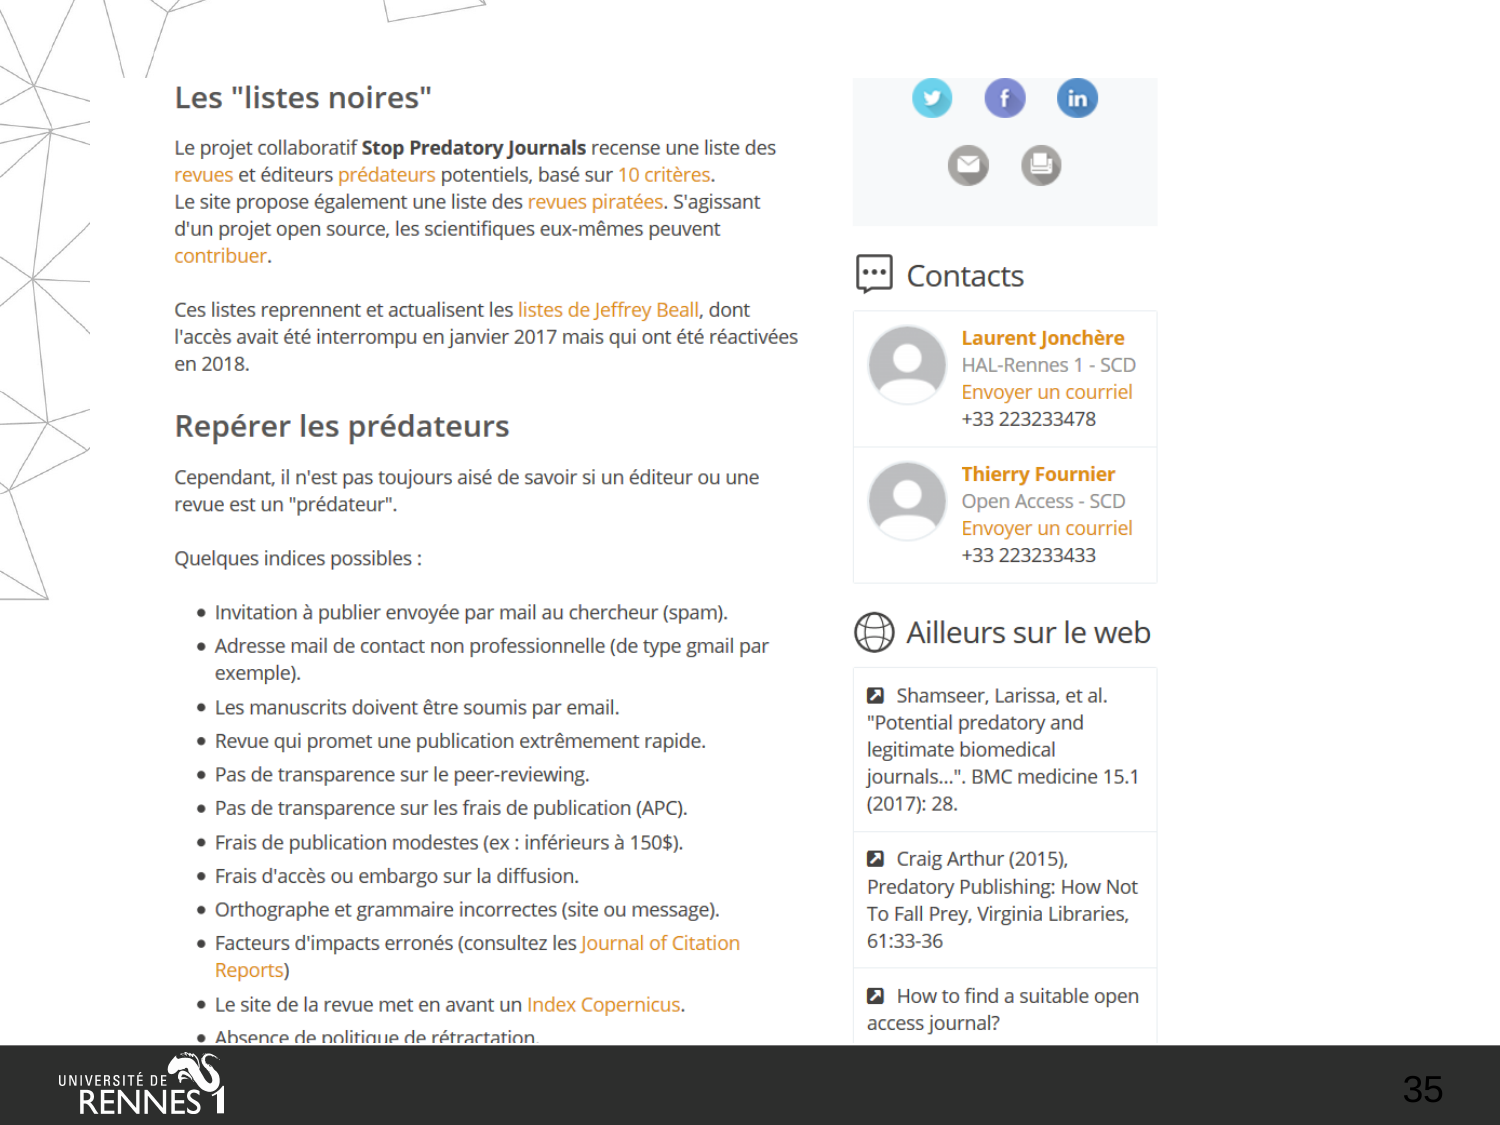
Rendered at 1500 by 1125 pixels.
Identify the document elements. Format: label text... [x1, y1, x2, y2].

text_box <number> [1257, 1057, 1459, 1118]
picture [0, 0, 1500, 1045]
picture [59, 1052, 224, 1114]
